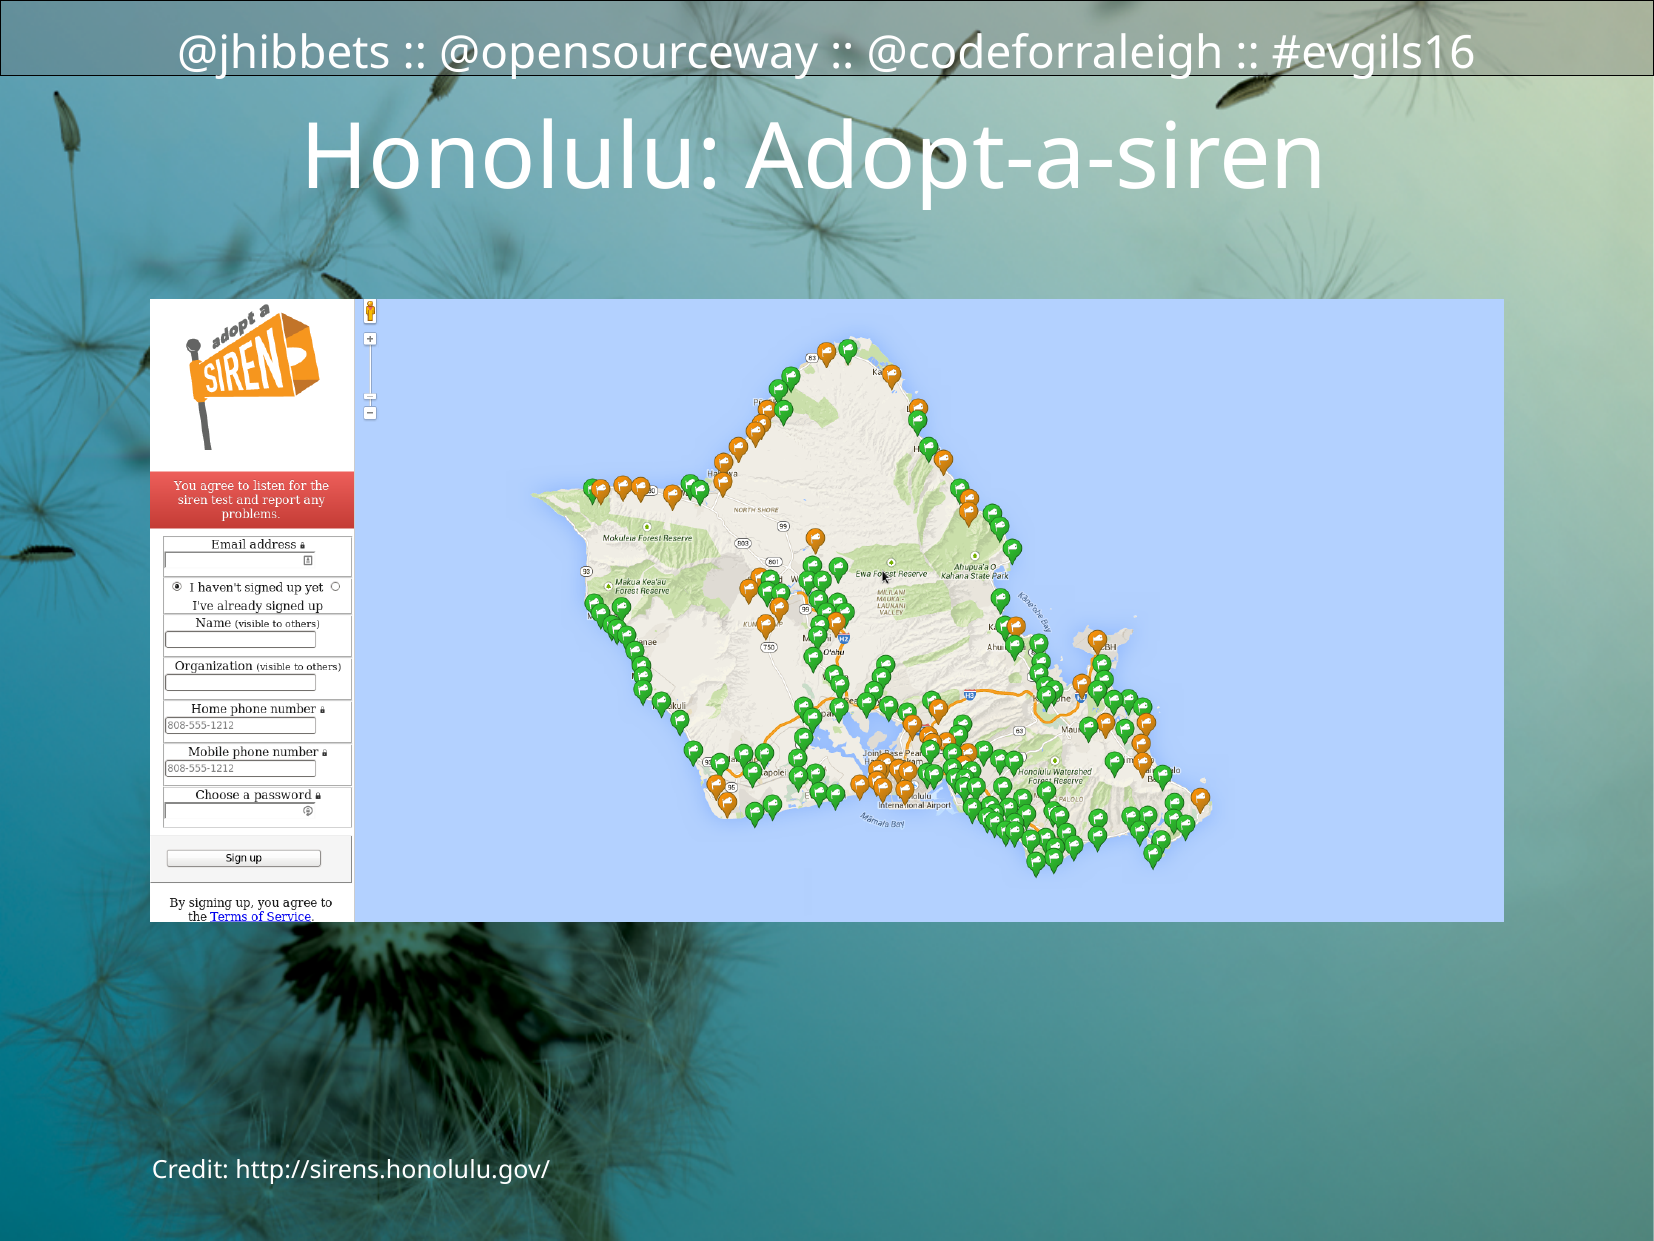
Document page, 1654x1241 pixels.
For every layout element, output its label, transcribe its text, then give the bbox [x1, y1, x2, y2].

title Honolulu: Adopt-a-siren [82, 49, 1571, 257]
picture [0, 76, 1654, 1241]
text_box Credit: http://sirens.honolulu.gov/ [137, 1144, 671, 1188]
